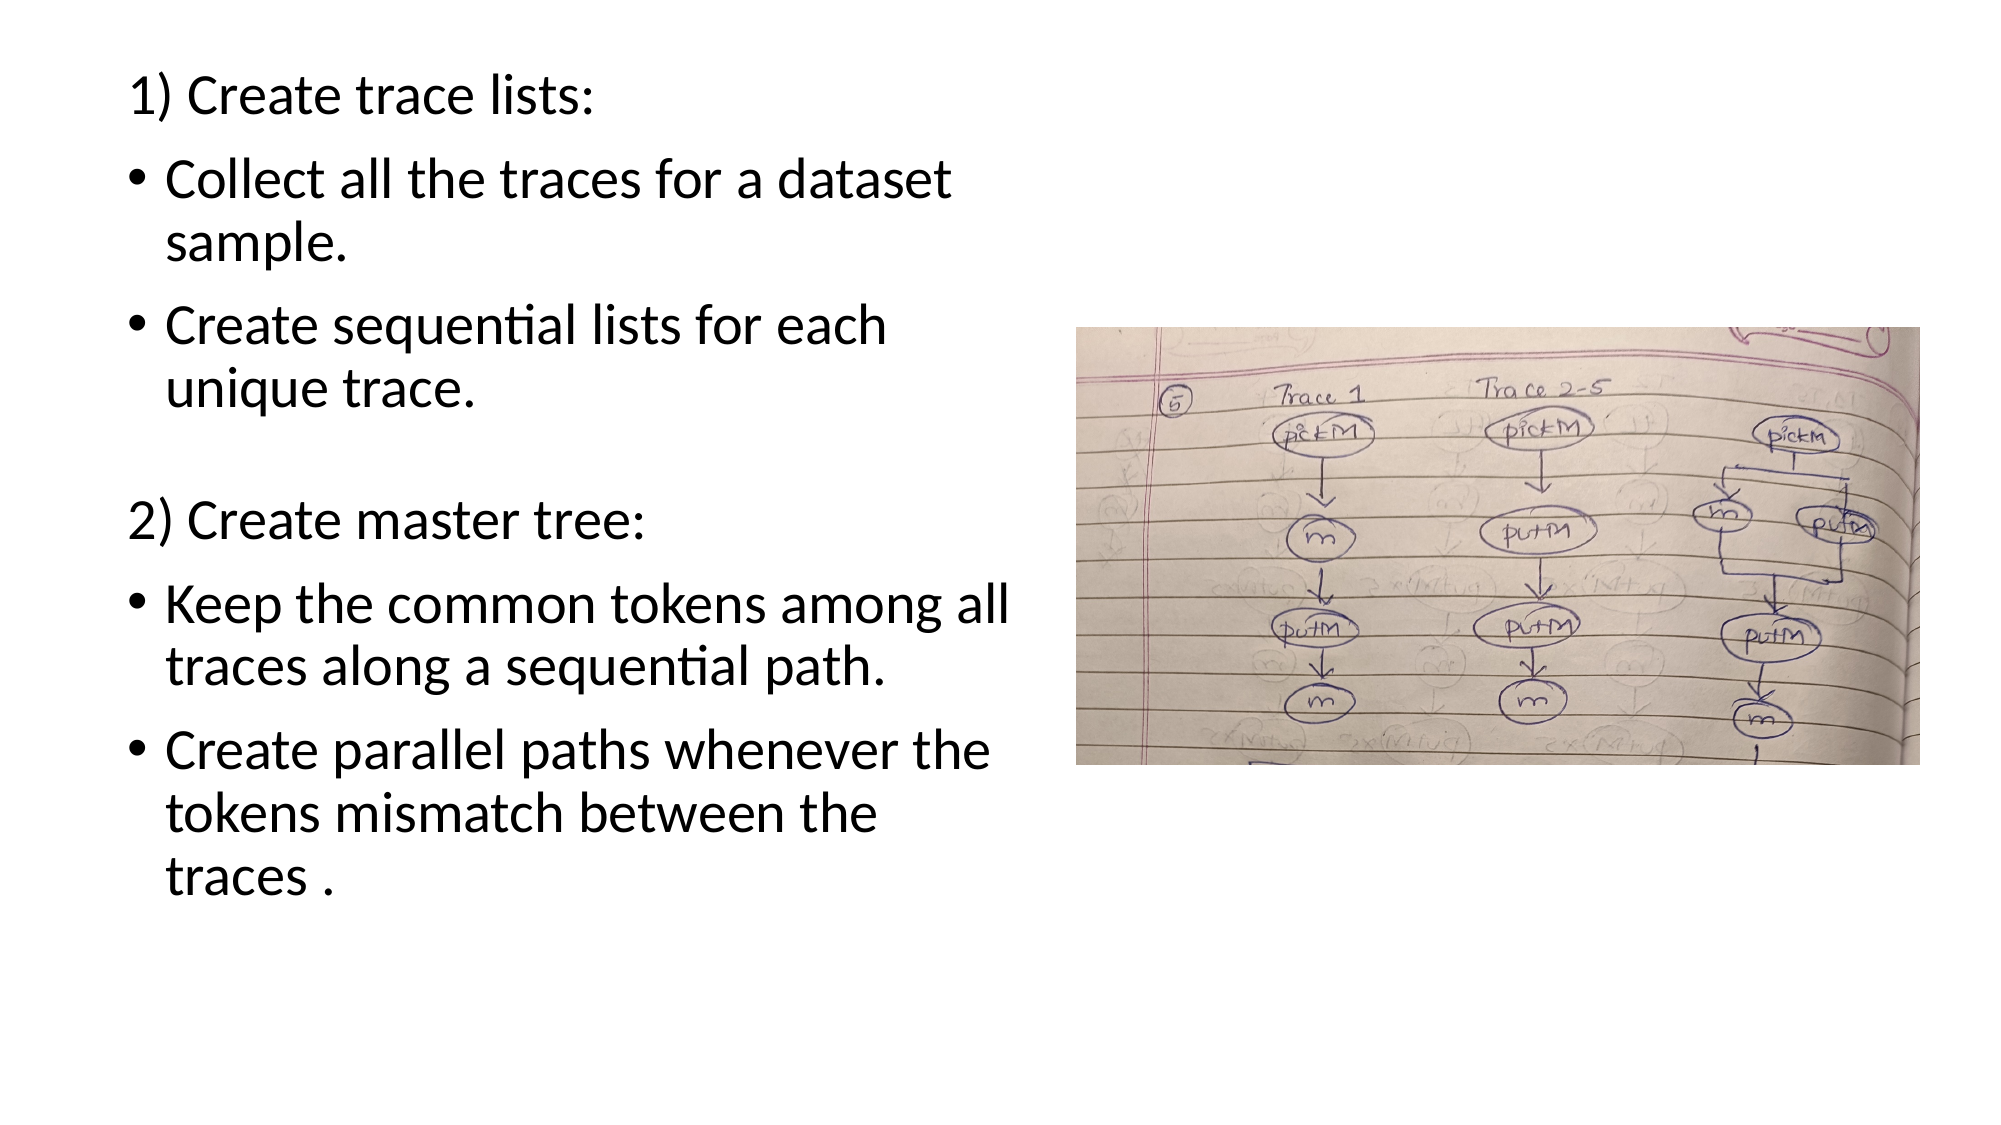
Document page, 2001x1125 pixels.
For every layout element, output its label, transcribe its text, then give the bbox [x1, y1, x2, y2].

text_box 2) Create master tree: Keep the common tokens among all traces along a sequential path. Create parallel paths whenever the tokens mismatch between the traces . [112, 481, 1032, 1125]
list 1) Create trace lists: Collect all the traces for a dataset sample. Create sequential lists for each unique trace. [112, 56, 1032, 481]
picture [1076, 327, 1920, 765]
